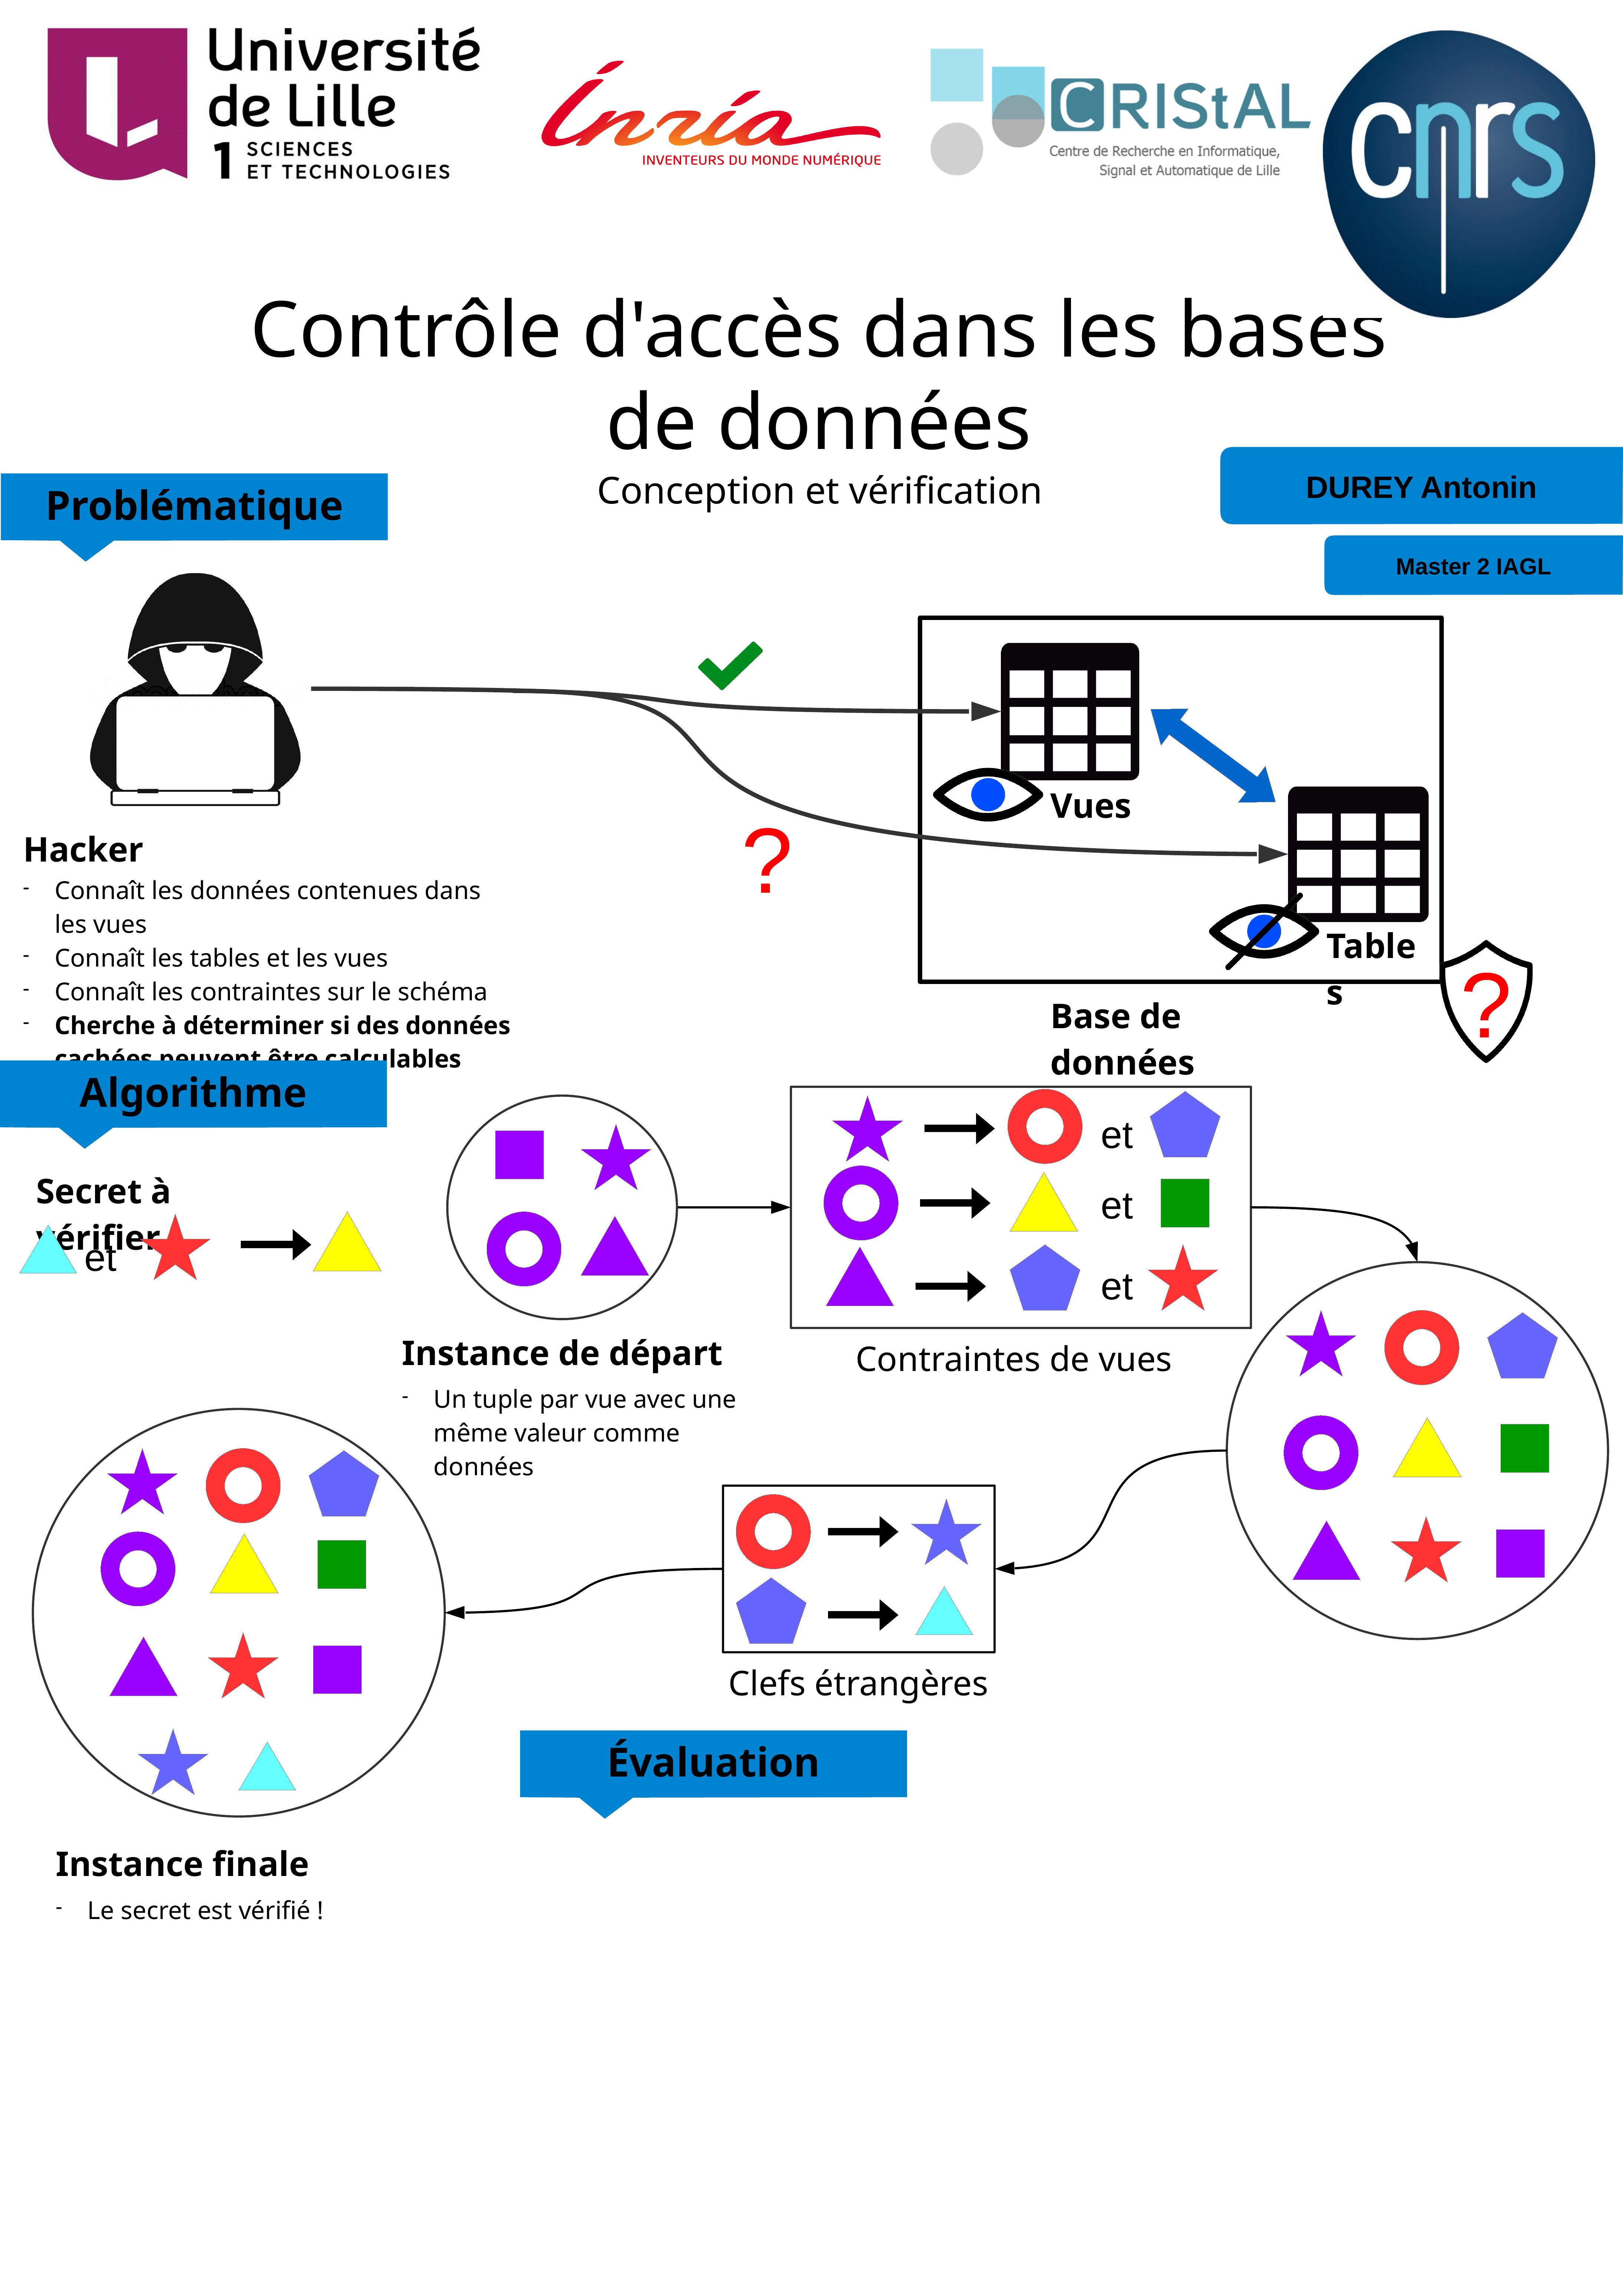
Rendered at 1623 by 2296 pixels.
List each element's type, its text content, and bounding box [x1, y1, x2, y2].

text_box [791, 1087, 1251, 1328]
text_box Vues [1045, 778, 1139, 824]
picture [933, 741, 1043, 845]
text_box [1227, 1262, 1608, 1639]
text_box [241, 1229, 311, 1260]
table_cell Un tuple par vue avec une même valeur comme données [399, 1378, 789, 1486]
table_header Instance finale [53, 1837, 443, 1889]
text_box [723, 1485, 995, 1652]
text_box [313, 1211, 381, 1271]
text_box Contrôle d'accès dans les bases de données [1318, 320, 1339, 332]
text_box Contrôle d'accès dans les bases de données [51, 273, 1586, 471]
table_header Hacker [20, 822, 517, 870]
text_box Conception et vérification [175, 460, 1465, 518]
table_header Instance de départ [399, 1326, 789, 1378]
text_box et [1095, 1262, 1144, 1311]
picture [933, 841, 1016, 849]
text_box Clefs étrangères [723, 1656, 999, 1702]
picture [1432, 940, 1540, 1063]
text_box ? [1455, 951, 1530, 1060]
text_box Base de données [1045, 989, 1328, 1034]
text_box et [79, 1233, 127, 1282]
text_box [140, 1214, 210, 1280]
text_box Contraintes de vues [850, 1332, 1201, 1378]
picture [0, 0, 1623, 367]
table_cell Le secret est vérifié ! [53, 1889, 443, 1996]
text_box Évaluation [520, 1730, 907, 1819]
text_box ? [736, 806, 812, 916]
text_box [20, 1225, 77, 1273]
picture [83, 561, 311, 816]
text_box [447, 1095, 677, 1319]
text_box Master 2 IAGL [1324, 535, 1623, 595]
text_box [33, 1409, 445, 1817]
text_box DUREY Antonin [1221, 447, 1623, 525]
text_box [920, 618, 1442, 982]
text_box Secret à vérifier [30, 1164, 307, 1249]
picture [698, 635, 763, 697]
picture [1209, 876, 1319, 986]
text_box Algorithme [0, 1060, 387, 1149]
text_box Problématique [1, 473, 388, 561]
text_box et [1095, 1181, 1144, 1230]
text_box Tables [1321, 919, 1438, 964]
table_cell Connaît les données contenues dans les vues Connaît les tables et les vues Connaît les contraintes sur le schéma Cherche à déterminer si des données cachées peuvent être calculables [20, 870, 517, 1054]
